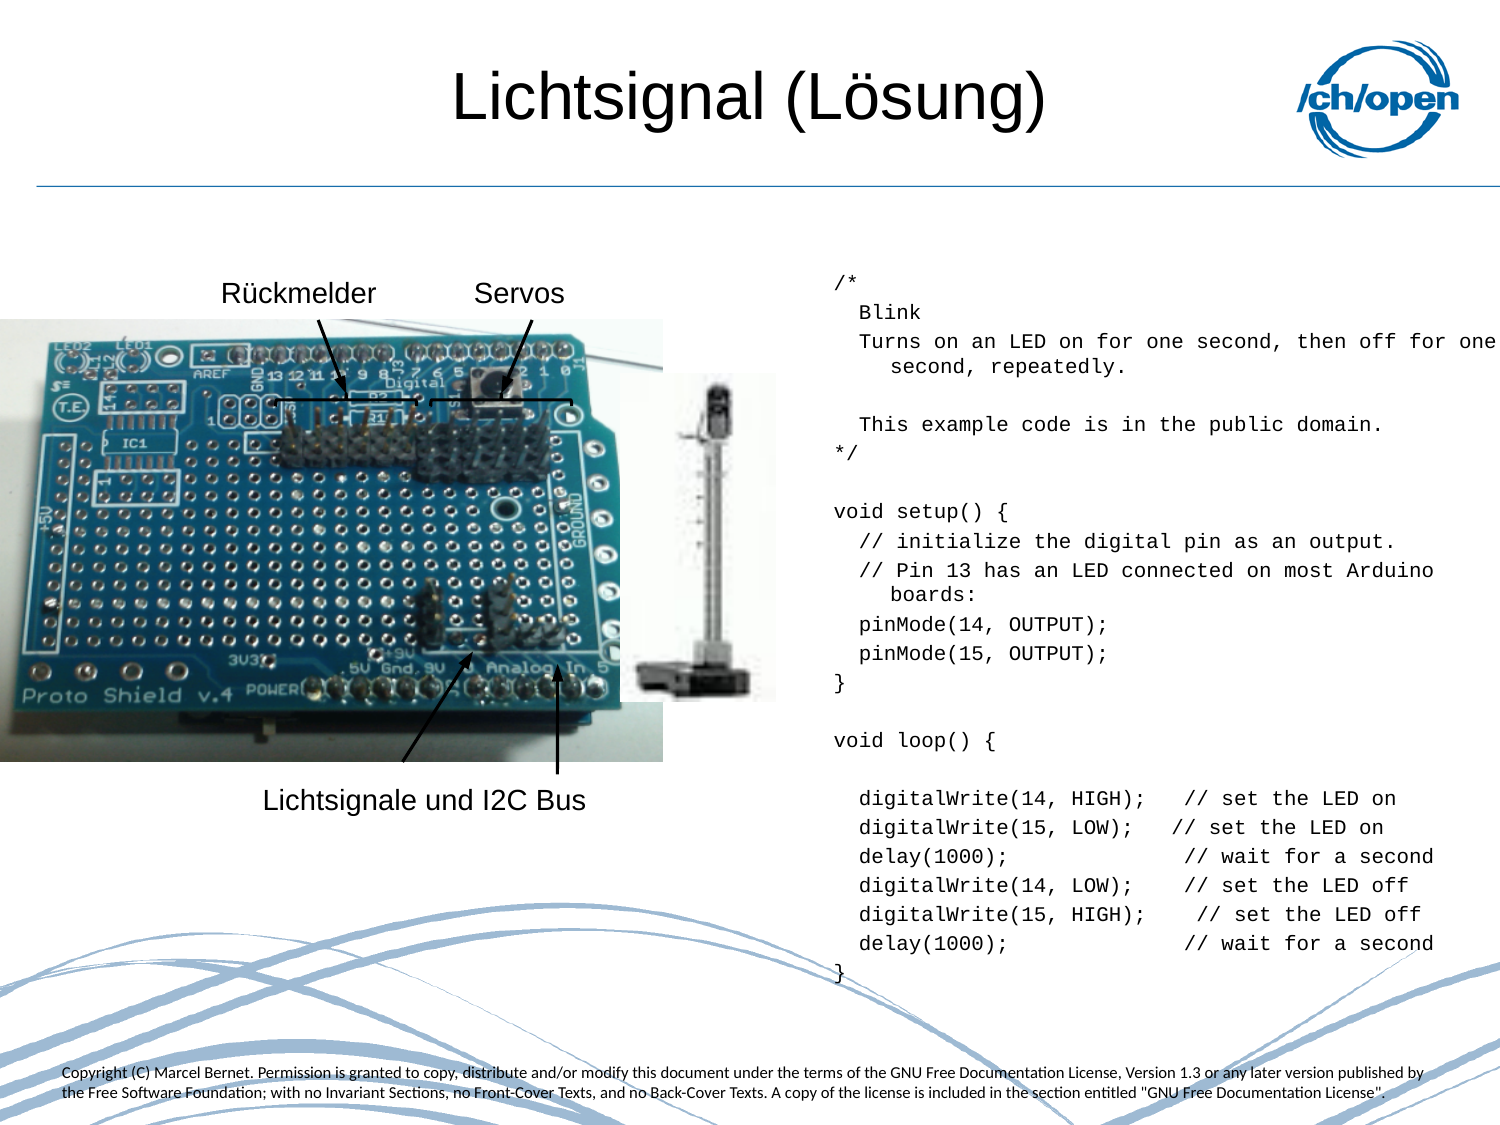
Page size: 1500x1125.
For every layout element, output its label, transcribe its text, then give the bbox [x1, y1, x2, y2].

title Lichtsignal (Lösung) [75, 45, 1426, 165]
list /* Blink Turns on an LED on for one second, then off for one second, repeatedly. This example code is in the public domain. */ void setup() { // initialize the digital pin as an output. // Pin 13 has an LED connected on most Arduino boards: pinMode(14, OUTPUT); pinMode(15, OUTPUT); } void loop() { digitalWrite(14, HIGH); // set the LED on digitalWrite(15, LOW); // set the LED on delay(1000); // wait for a second digitalWrite(14, LOW); // set the LED off digitalWrite(15, HIGH); // set the LED off delay(1000); // wait for a second } [762, 262, 1500, 1005]
picture [0, 319, 776, 762]
text_box Servos [458, 267, 606, 321]
text_box Rückmelder [205, 267, 431, 321]
text_box Lichtsignale und I2C Bus [247, 774, 675, 828]
